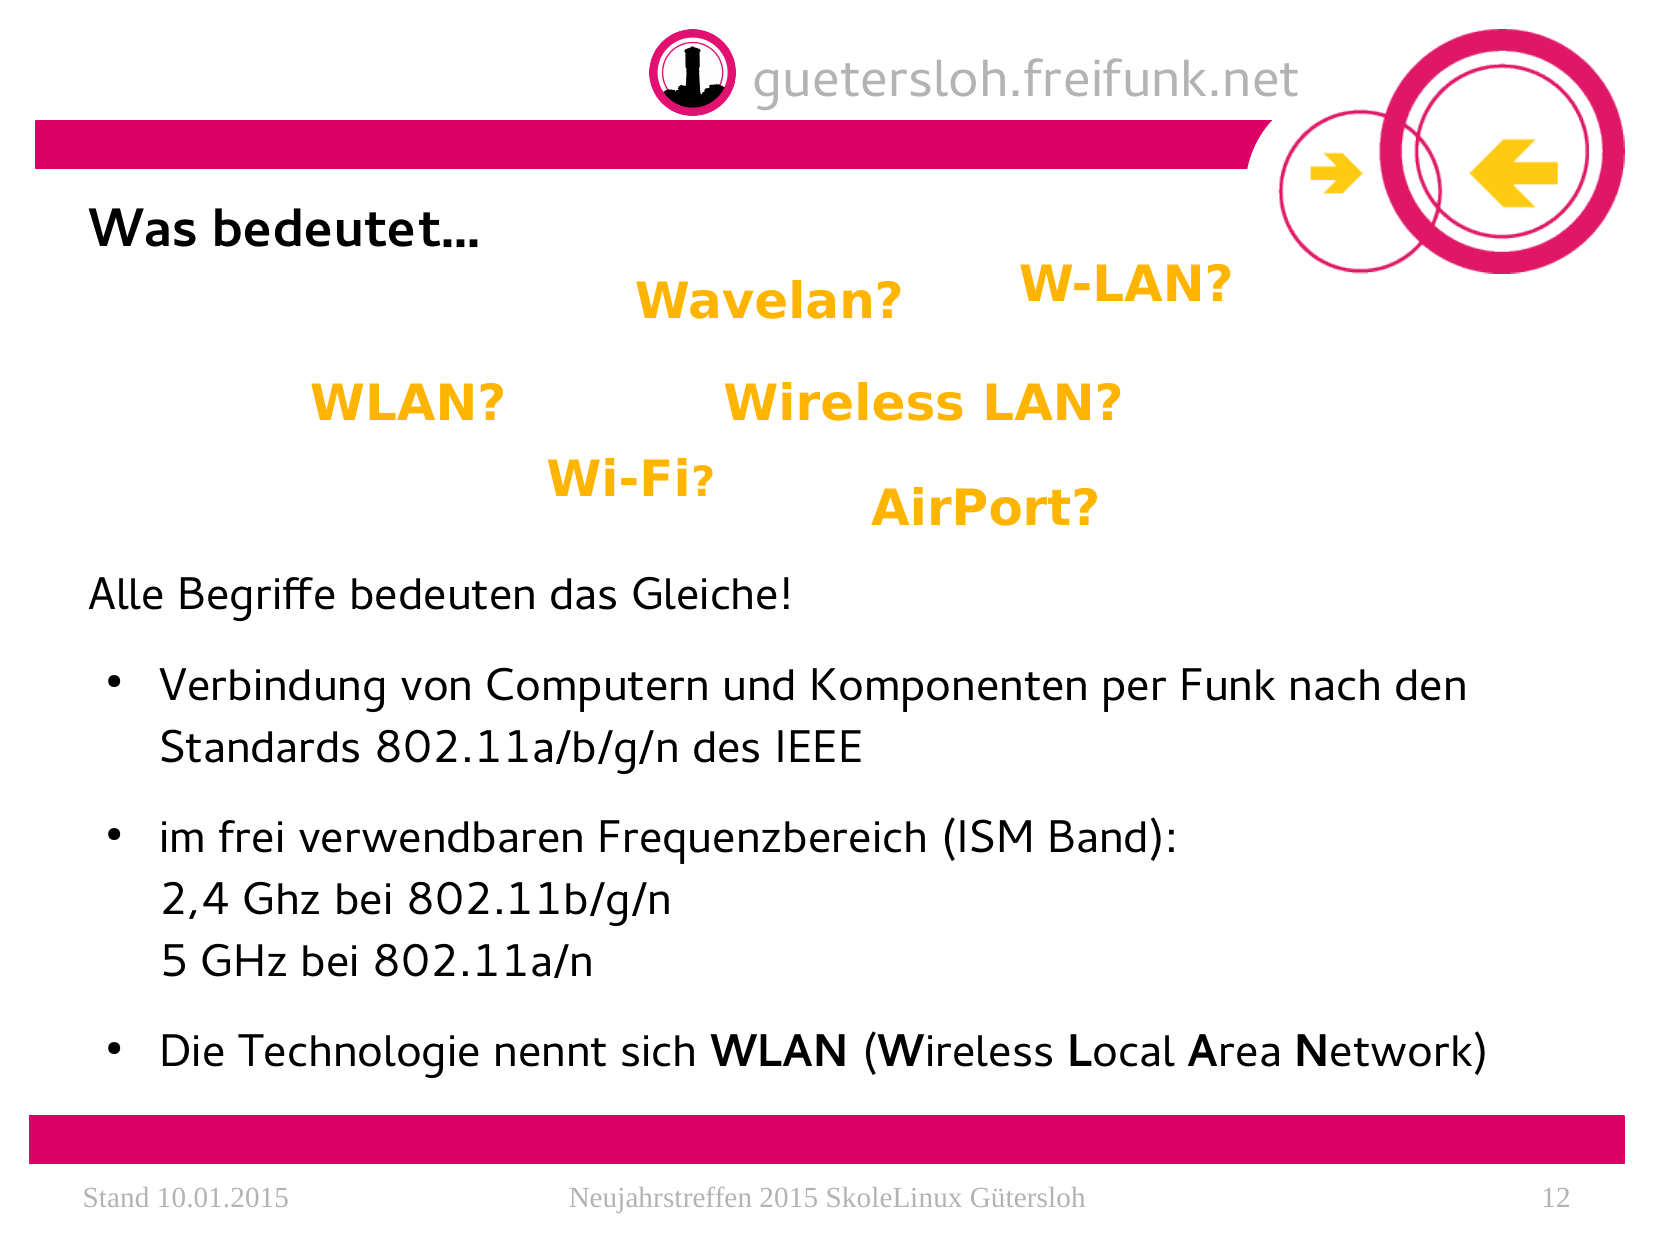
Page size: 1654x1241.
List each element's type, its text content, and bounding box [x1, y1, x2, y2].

title Was bedeutet... [88, 196, 1123, 271]
picture [649, 29, 736, 116]
text_box Wavelan? [620, 265, 928, 342]
text_box Wireless LAN? [708, 366, 1169, 443]
picture [1278, 29, 1625, 274]
list Alle Begriffe bedeuten das Gleiche! Verbindung von Computern und Komponenten per Funk nach den Standards 802.11a/b/g/n des IEEE im frei verwendbaren Frequenzbereich (ISM Band): 2,4 Ghz bei 802.11b/g/n 5 GHz bei 802.11a/n Die Technologie nennt sich WLAN (Wireless Local Area Network) [88, 561, 1565, 1090]
text_box AirPort? [856, 472, 1211, 549]
text_box Wi-Fi? [531, 442, 780, 520]
text_box WLAN? [295, 366, 544, 443]
text_box W-LAN? [1003, 248, 1300, 325]
